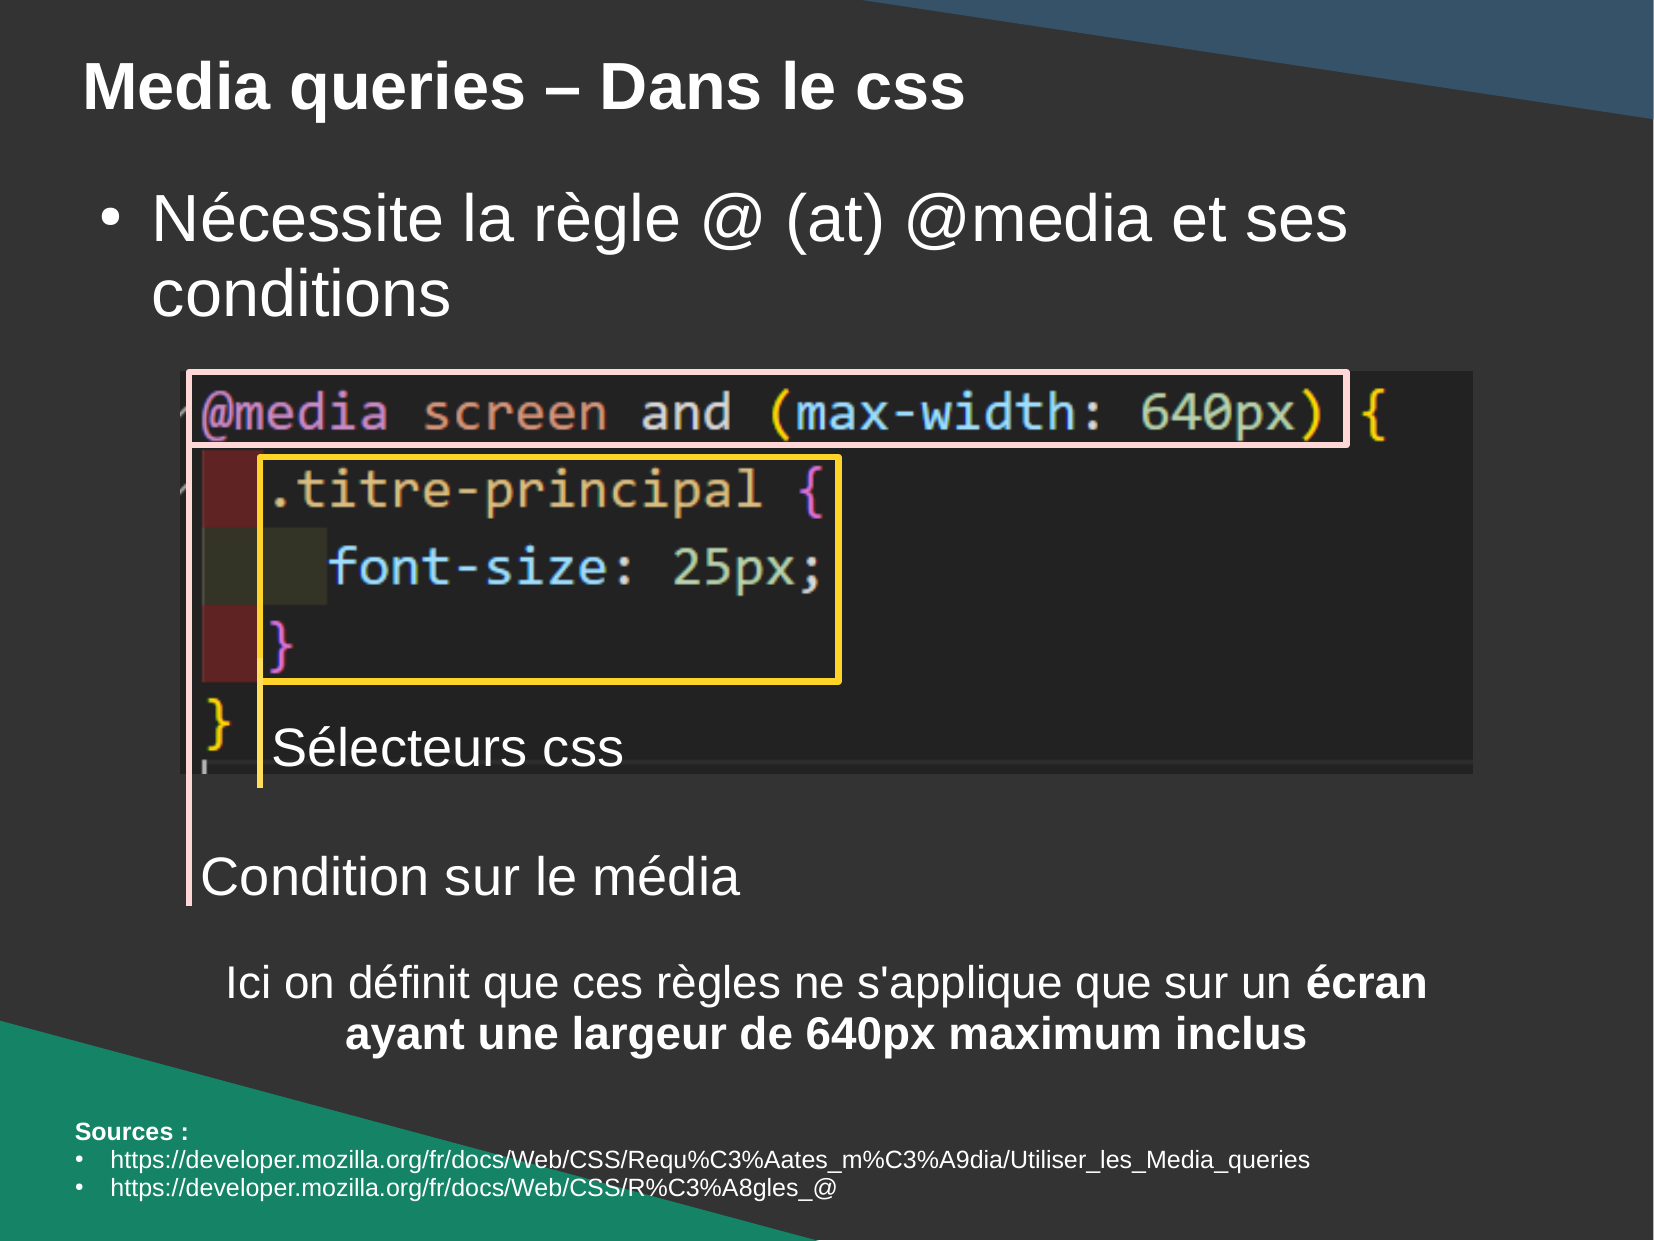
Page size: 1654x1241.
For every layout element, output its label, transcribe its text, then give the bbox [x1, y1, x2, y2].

title Condition sur le média [200, 846, 827, 918]
picture [180, 371, 186, 774]
picture [192, 371, 1473, 774]
text_box Sources : https://developer.mozilla.org/fr/docs/Web/CSS/Requ%C3%Aates_m%C3%A9dia/Utiliser_les_Media_queries https://developer.mozilla.org/fr/docs/Web/CSS/R%C3%A8gles_@ [60, 1110, 1546, 1241]
text_box [0, 1020, 332, 1241]
title Ici on définit que ces règles ne s'applique que sur un écran ayant une largeur de 640px maximum inclus [159, 956, 1495, 1087]
title Sélecteurs css [271, 716, 638, 778]
list Nécessite la règle @ (at) @media et ses conditions [80, 180, 1605, 343]
text_box [861, 0, 1654, 120]
picture [263, 460, 835, 678]
title Media queries – Dans le css [82, 49, 1571, 162]
picture [192, 375, 1343, 442]
